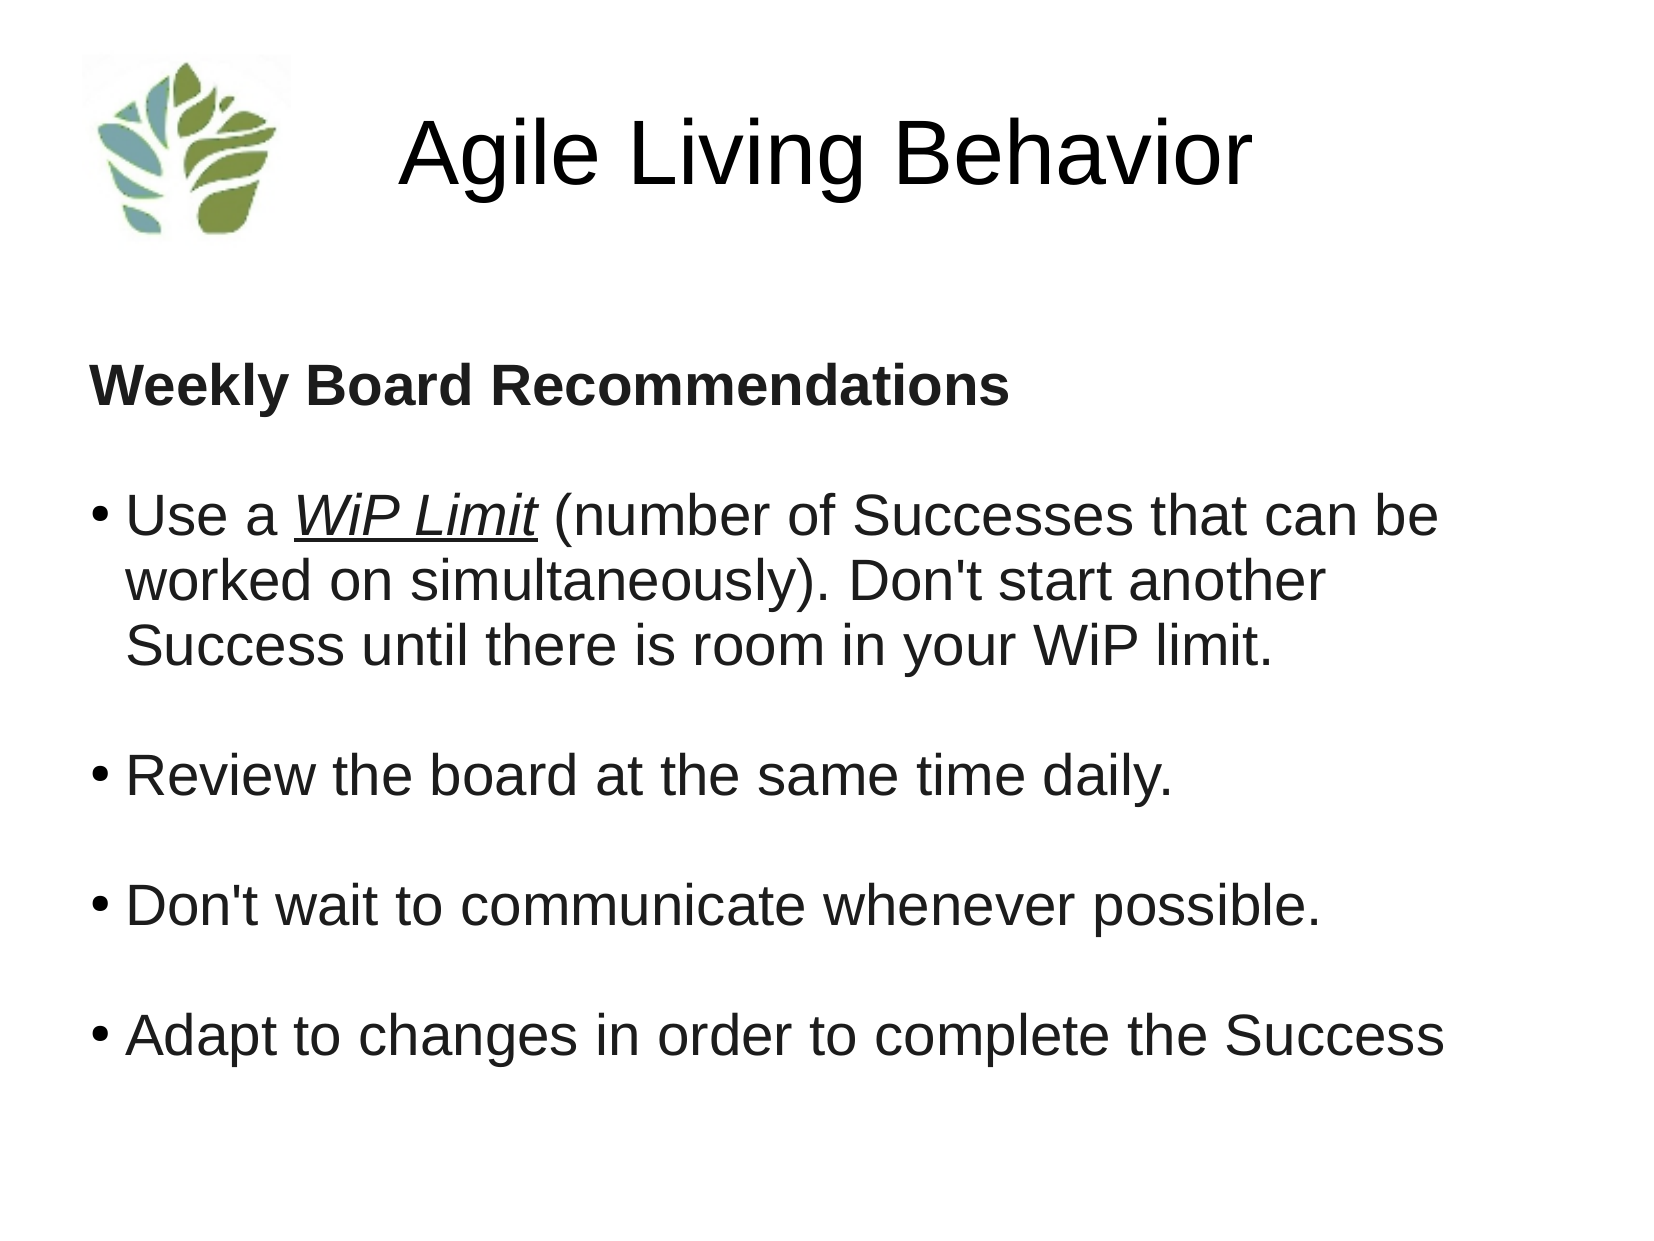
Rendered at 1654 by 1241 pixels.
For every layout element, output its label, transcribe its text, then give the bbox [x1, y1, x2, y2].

picture [82, 49, 291, 258]
title Agile Living Behavior [291, 49, 1571, 257]
text_box Weekly Board Recommendations Use a WiP Limit (number of Successes that can be worked on simultaneously). Don't start another Success until there is room in your WiP limit. Review the board at the same time daily. Don't wait to communicate whenever possible. Adapt to changes in order to complete the Success [75, 345, 1531, 1075]
